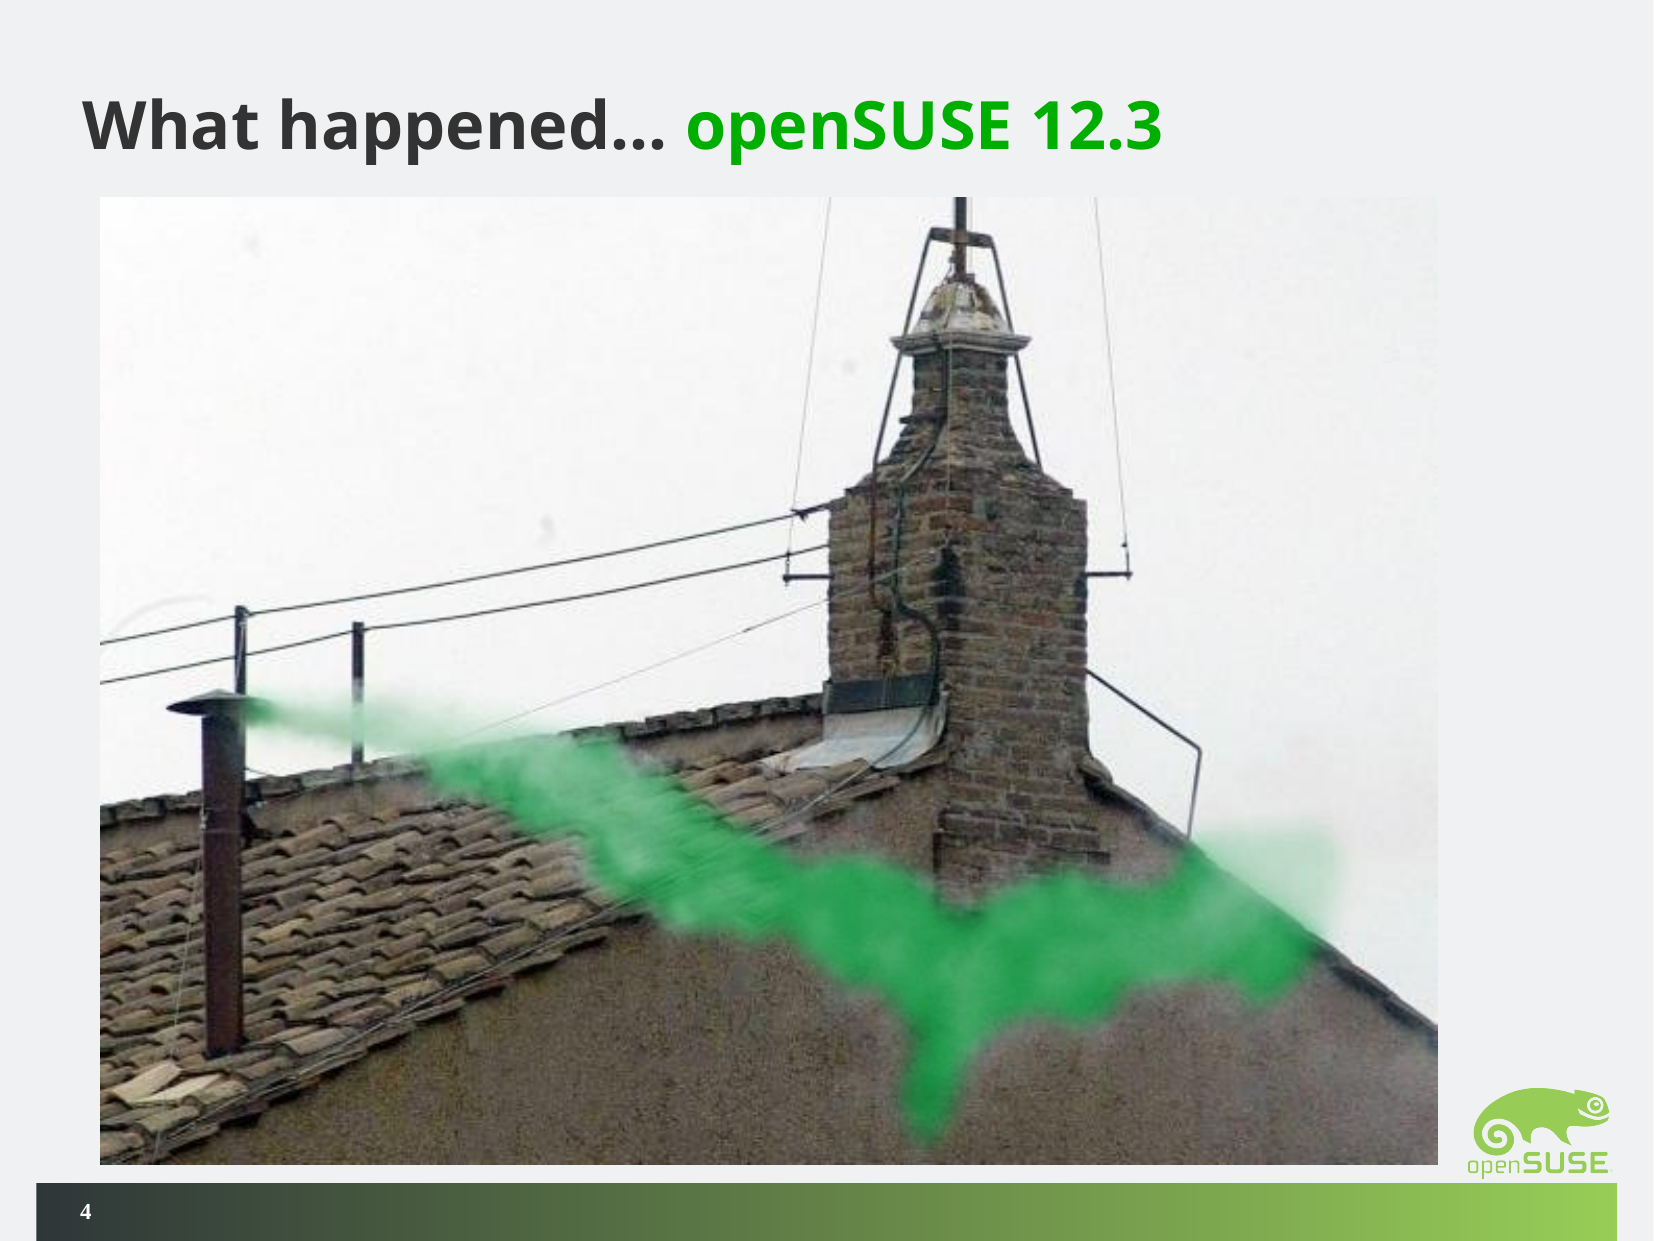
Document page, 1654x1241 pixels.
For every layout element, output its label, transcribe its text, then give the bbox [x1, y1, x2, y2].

picture [0, 0, 1654, 1241]
title What happened... openSUSE 12.3 [82, 49, 1571, 198]
